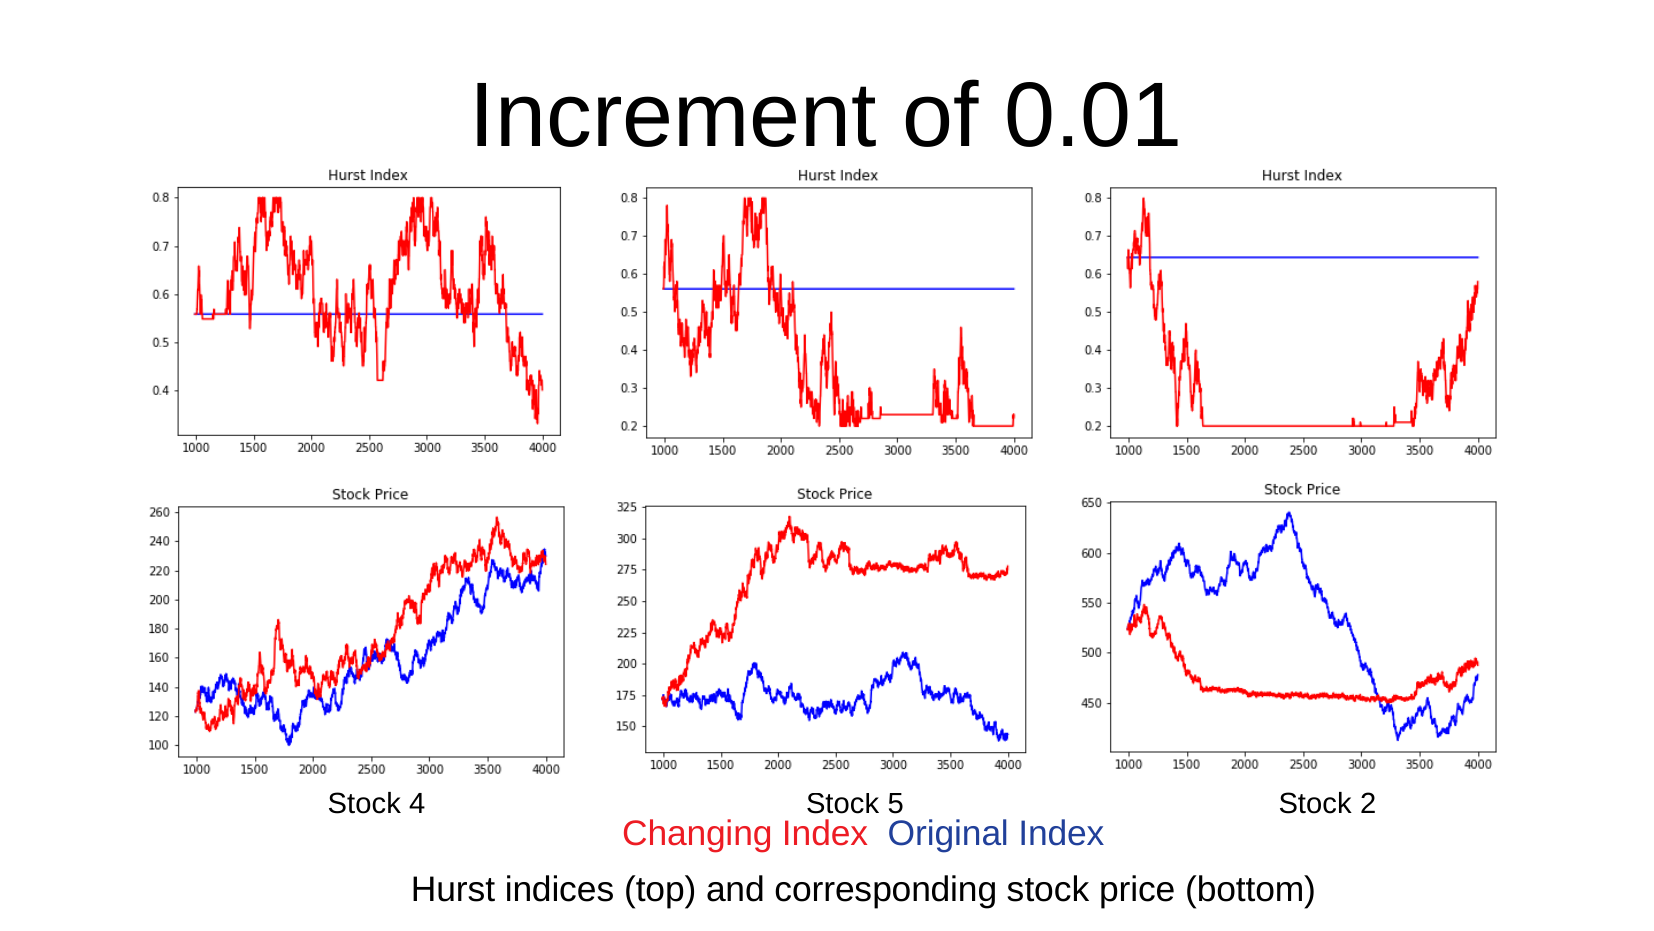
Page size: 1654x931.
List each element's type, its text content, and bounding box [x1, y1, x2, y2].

picture [116, 147, 1545, 798]
text_box Stock 4 [312, 779, 514, 827]
title Increment of 0.01 [82, 37, 1571, 193]
text_box Stock 5 [791, 793, 993, 827]
text_box Stock 2 [1263, 779, 1465, 827]
list Changing Index Original Index Hurst indices (top) and corresponding stock price (bottom) [94, 813, 1595, 910]
